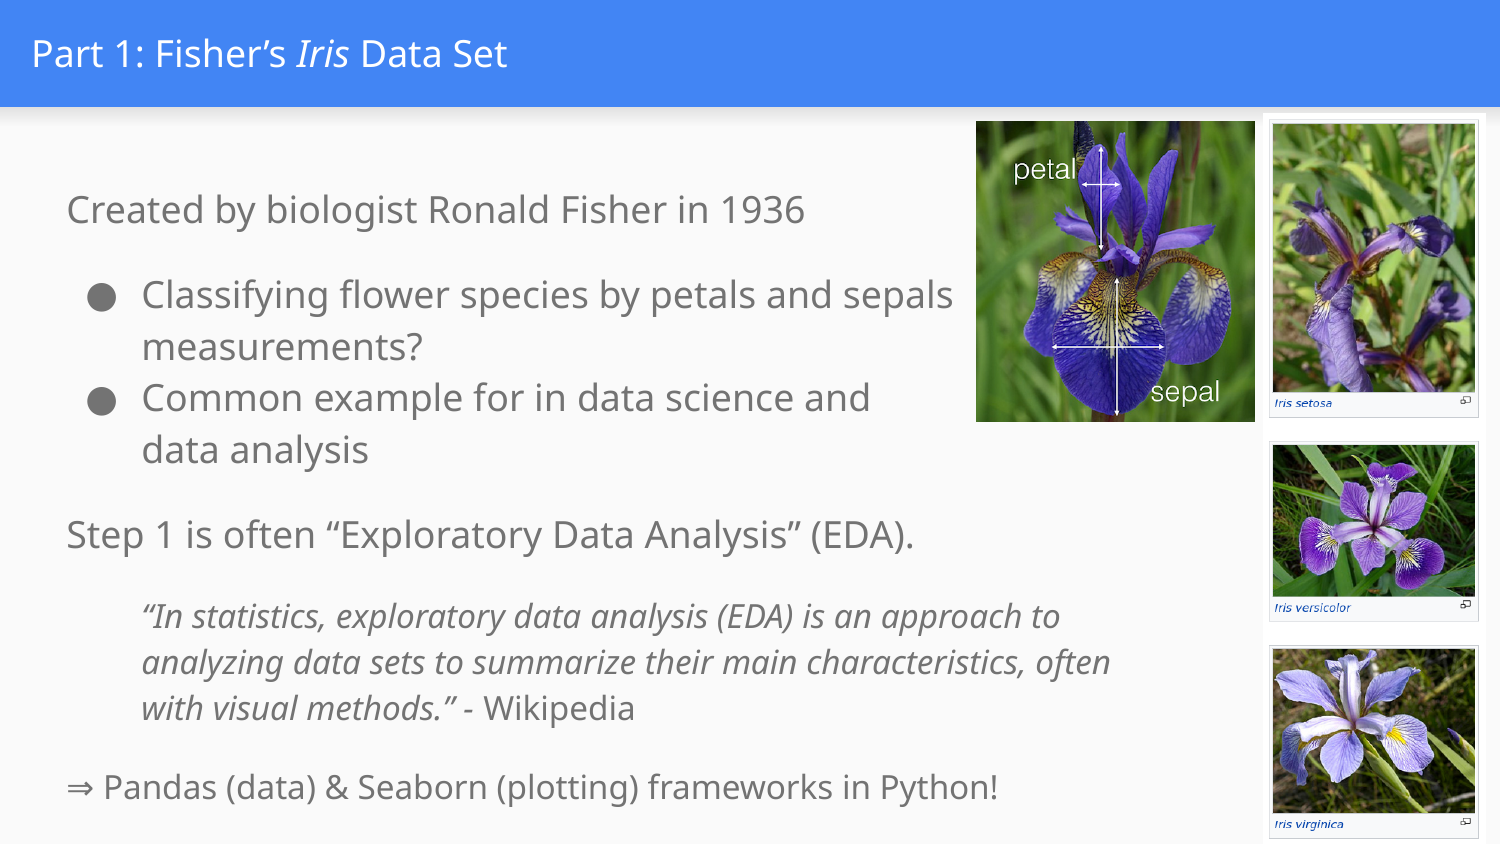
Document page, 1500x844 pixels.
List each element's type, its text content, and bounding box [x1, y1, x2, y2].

picture [1263, 113, 1486, 844]
picture [976, 121, 1255, 422]
title Part 1: Fisher’s Iris Data Set [16, 2, 1464, 102]
list Created by biologist Ronald Fisher in 1936 Classifying flower species by petals and sepals measurements? Common example for in data science and data analysis Step 1 is often “Exploratory Data Analysis” (EDA). “In statistics, exploratory data analysis (EDA) is an approach to analyzing data sets to summarize their main characteristics, often with visual methods.” - Wikipedia ⇒ Pandas (data) & Seaborn (plotting) frameworks in Python! [51, 164, 1185, 830]
